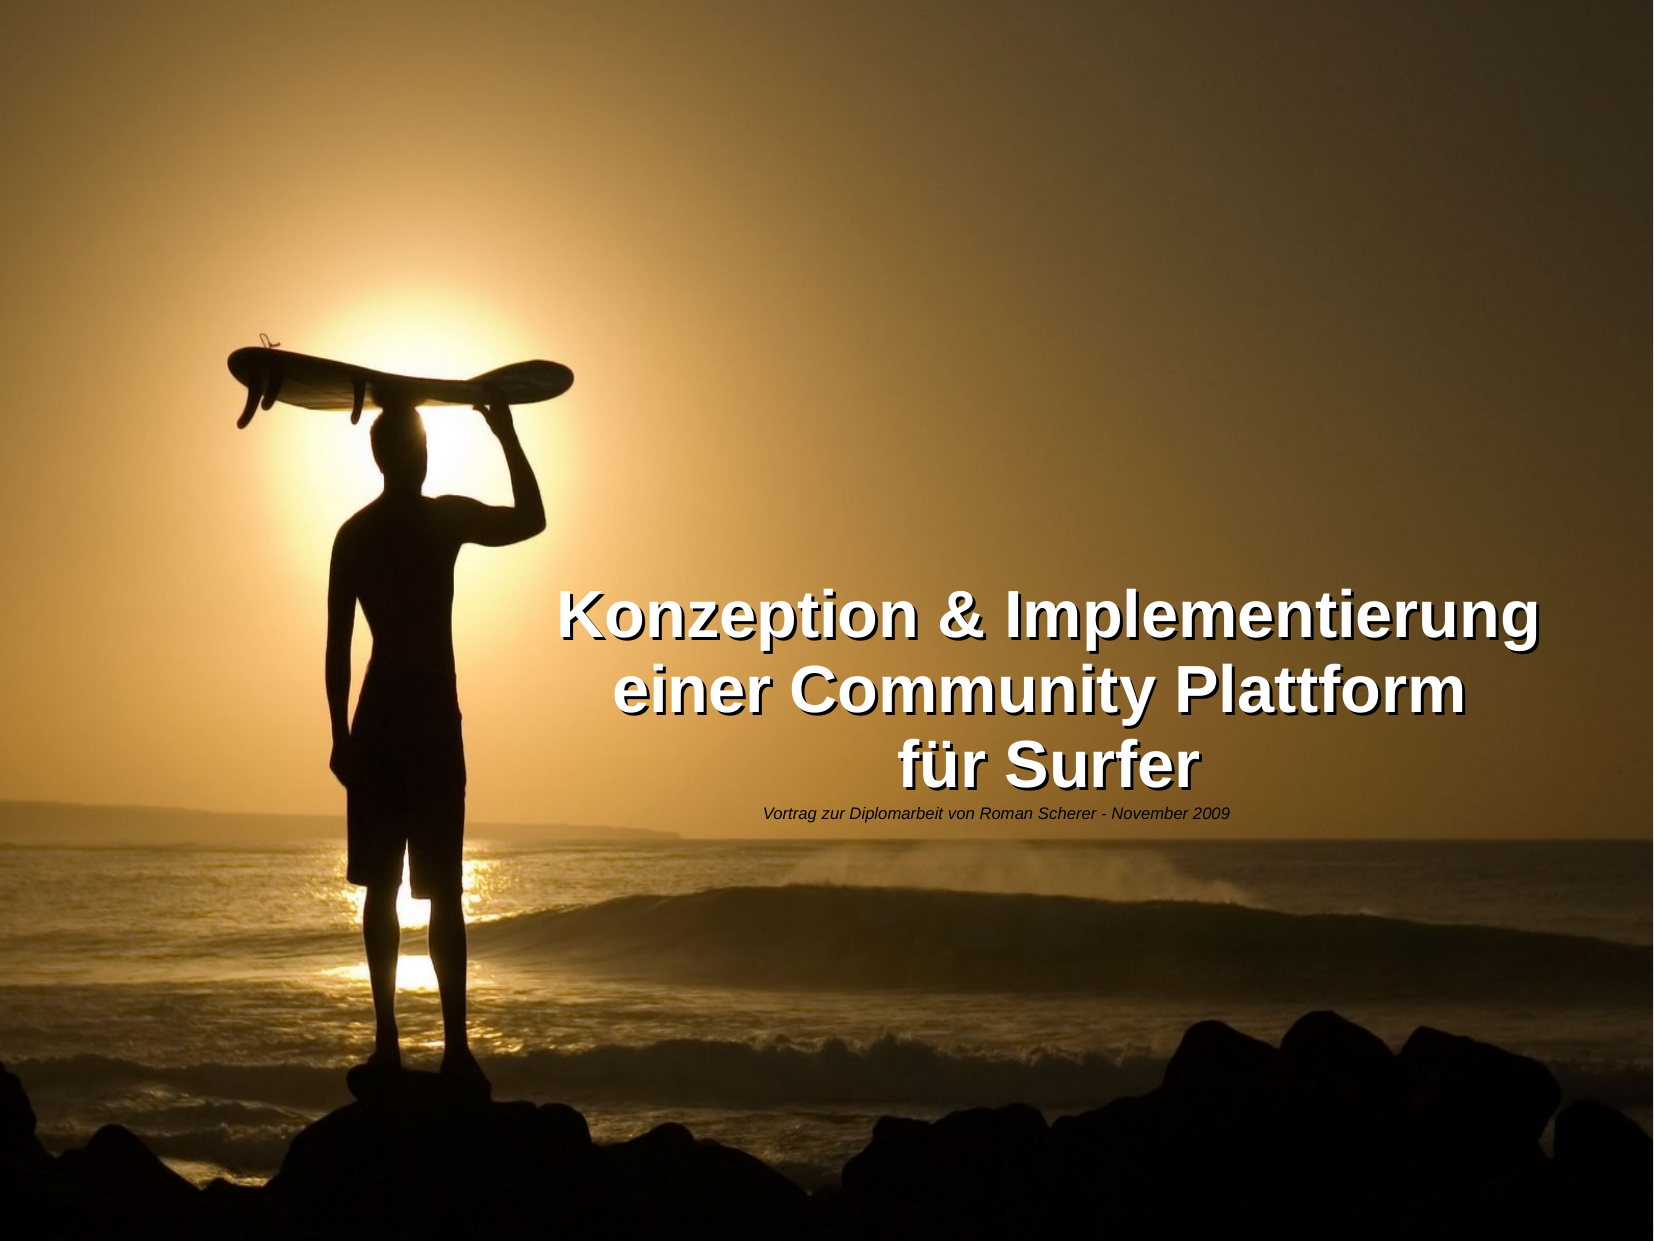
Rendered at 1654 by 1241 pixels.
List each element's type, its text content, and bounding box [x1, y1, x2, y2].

text_box Konzeption & Implementierung einer Community Plattform für Surfer [541, 570, 1584, 810]
picture [0, 0, 1654, 1241]
text_box Vortrag zur Diplomarbeit von Roman Scherer - November 2009 [748, 797, 1378, 831]
